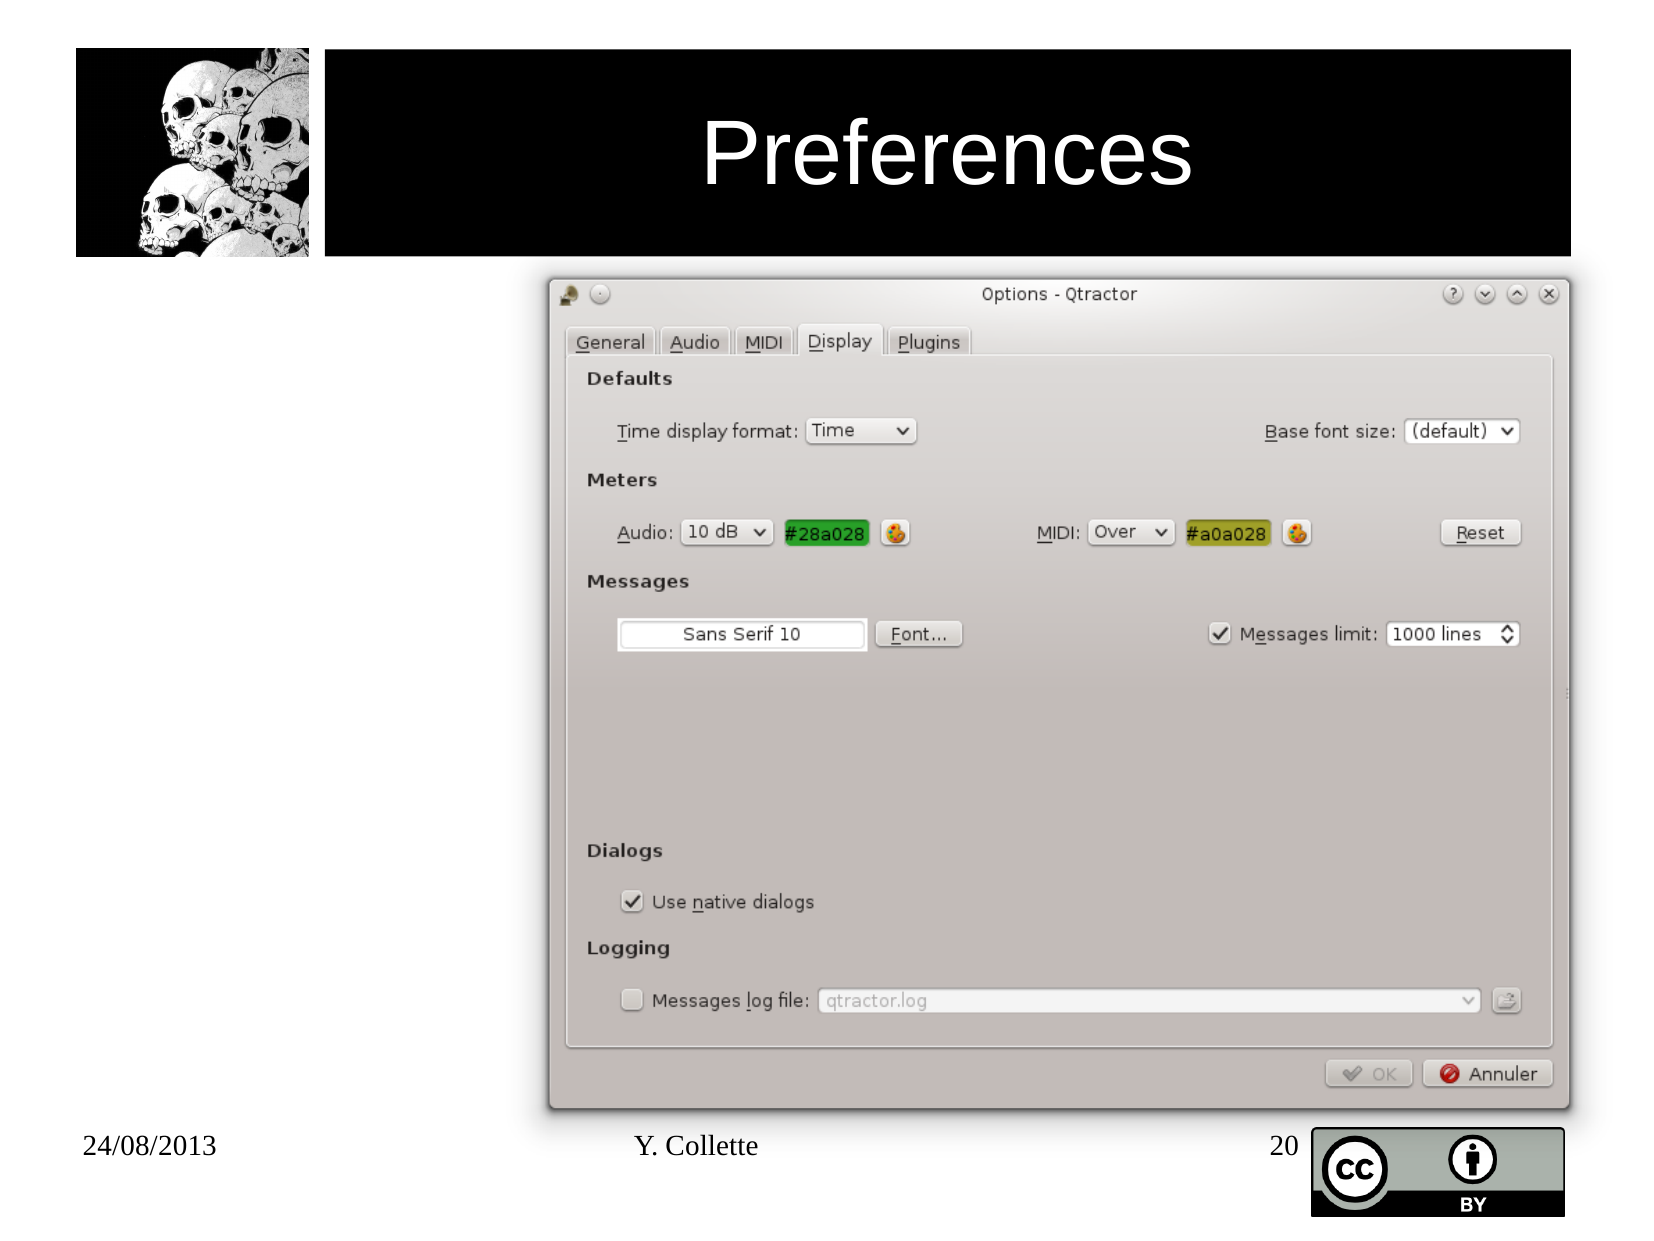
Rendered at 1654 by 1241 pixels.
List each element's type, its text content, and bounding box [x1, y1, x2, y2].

picture [76, 48, 309, 257]
title Preferences [324, 49, 1571, 257]
picture [494, 224, 1625, 1217]
